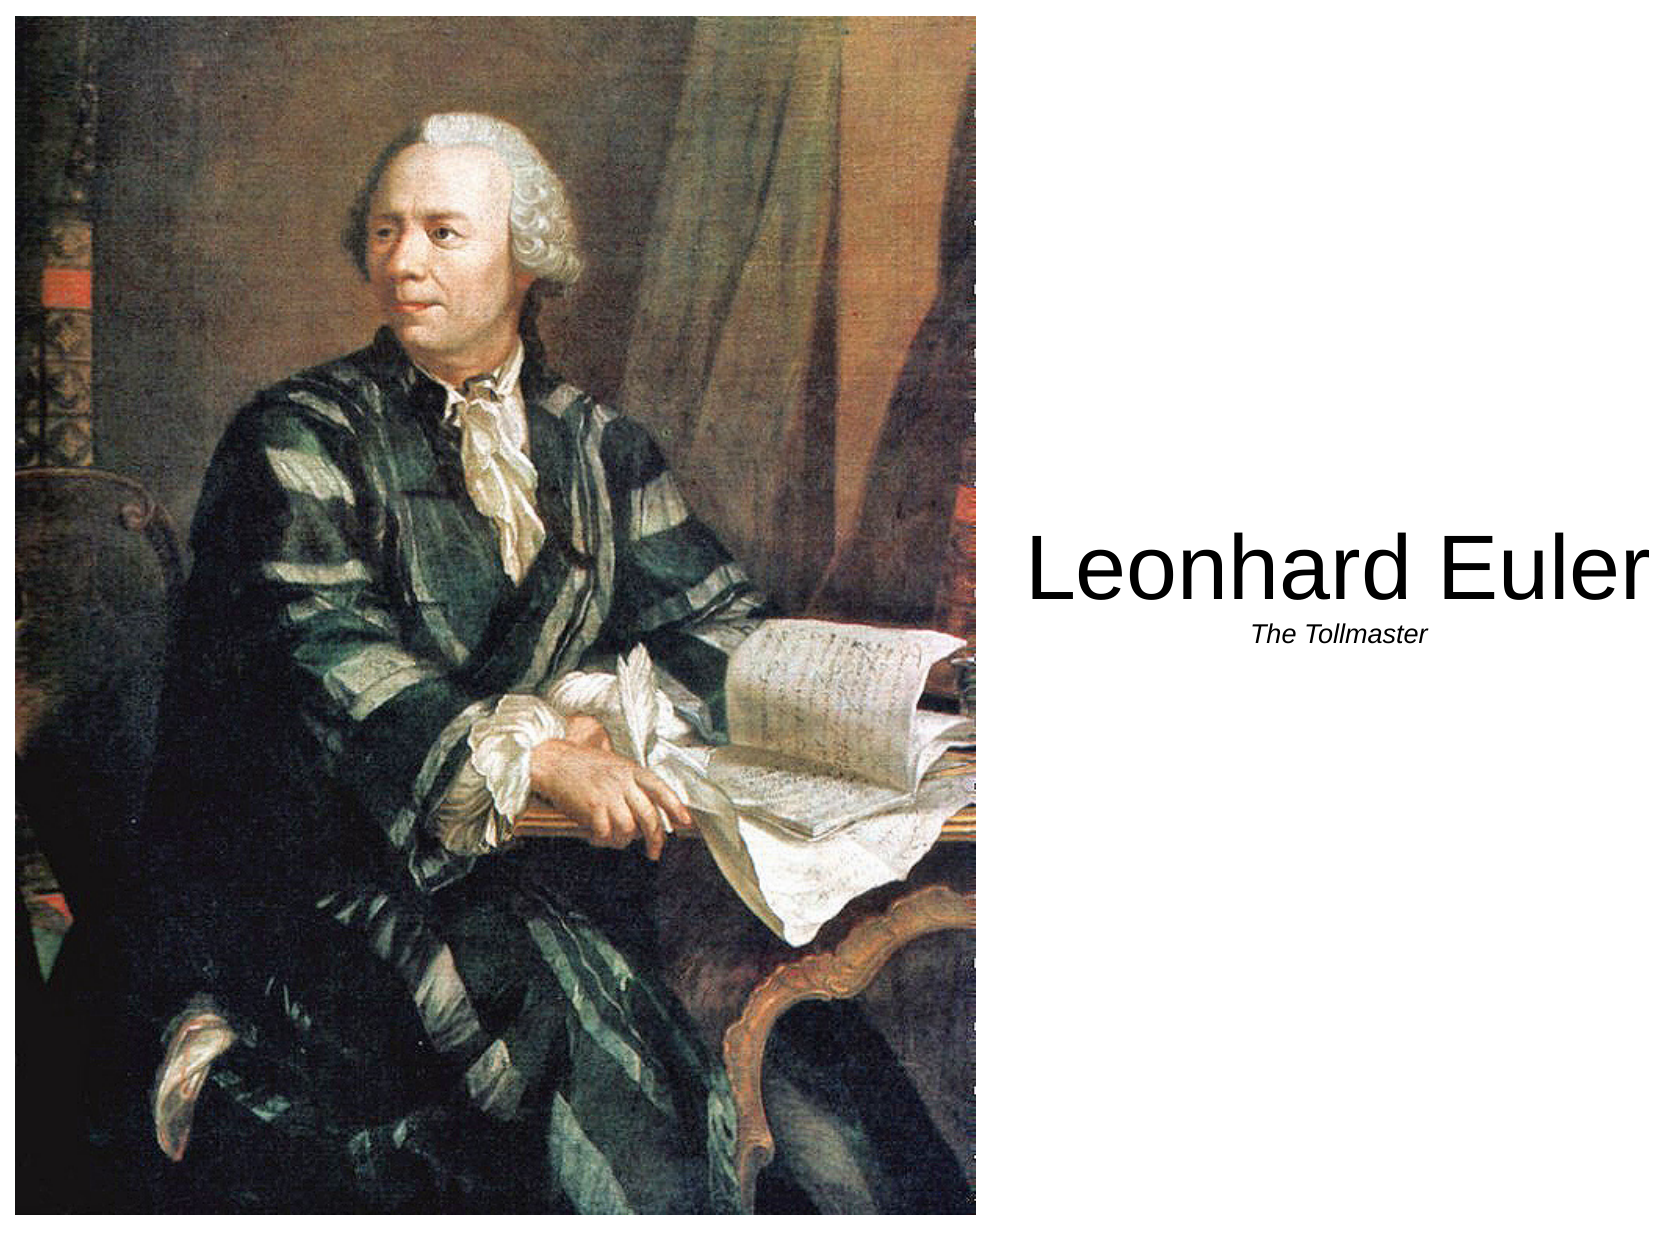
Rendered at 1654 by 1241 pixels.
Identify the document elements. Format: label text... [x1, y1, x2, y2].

picture [15, 16, 976, 1216]
title Leonhard Euler The Tollmaster [570, 476, 1654, 691]
